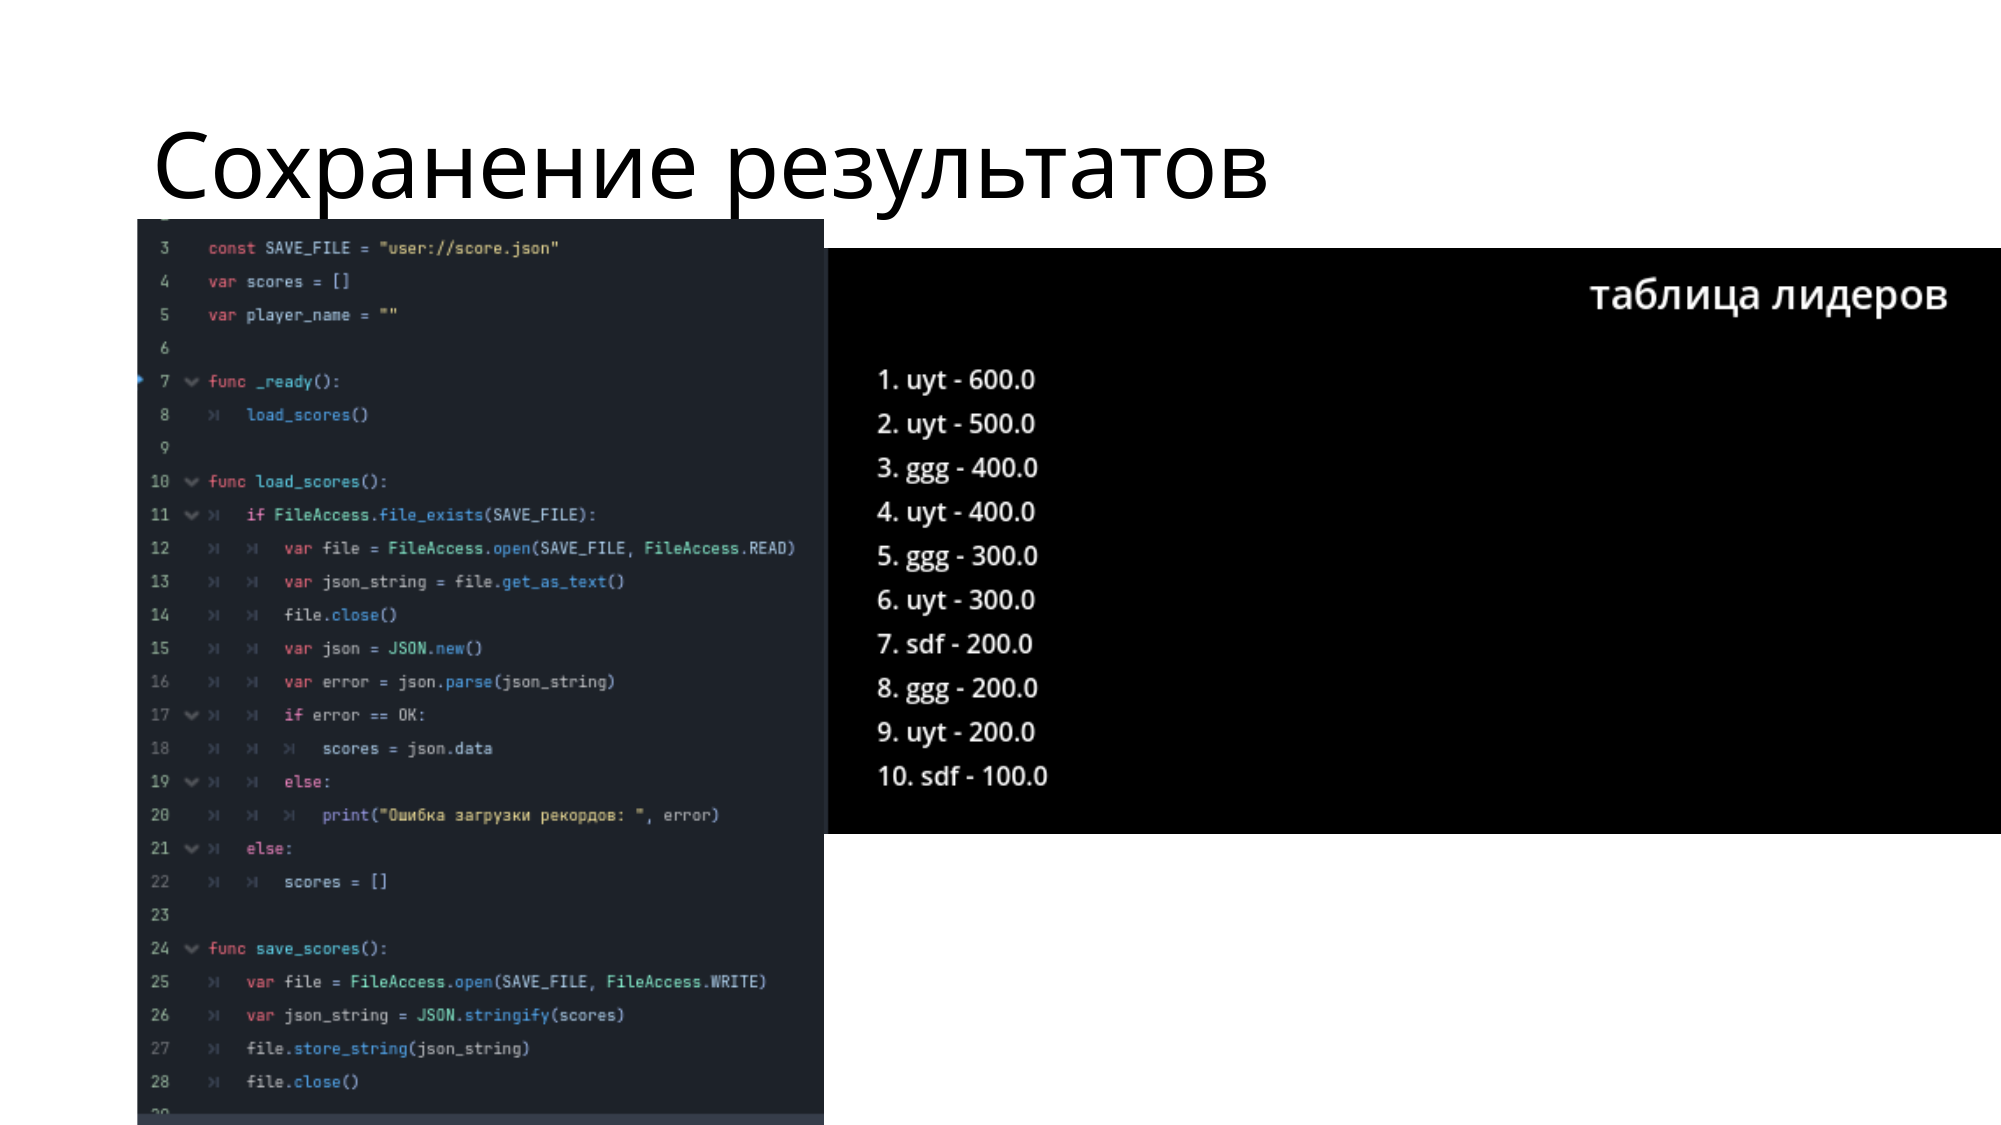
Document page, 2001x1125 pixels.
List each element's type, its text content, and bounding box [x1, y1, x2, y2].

picture [137, 219, 2000, 1125]
title Сохранение результатов [137, 59, 1863, 248]
